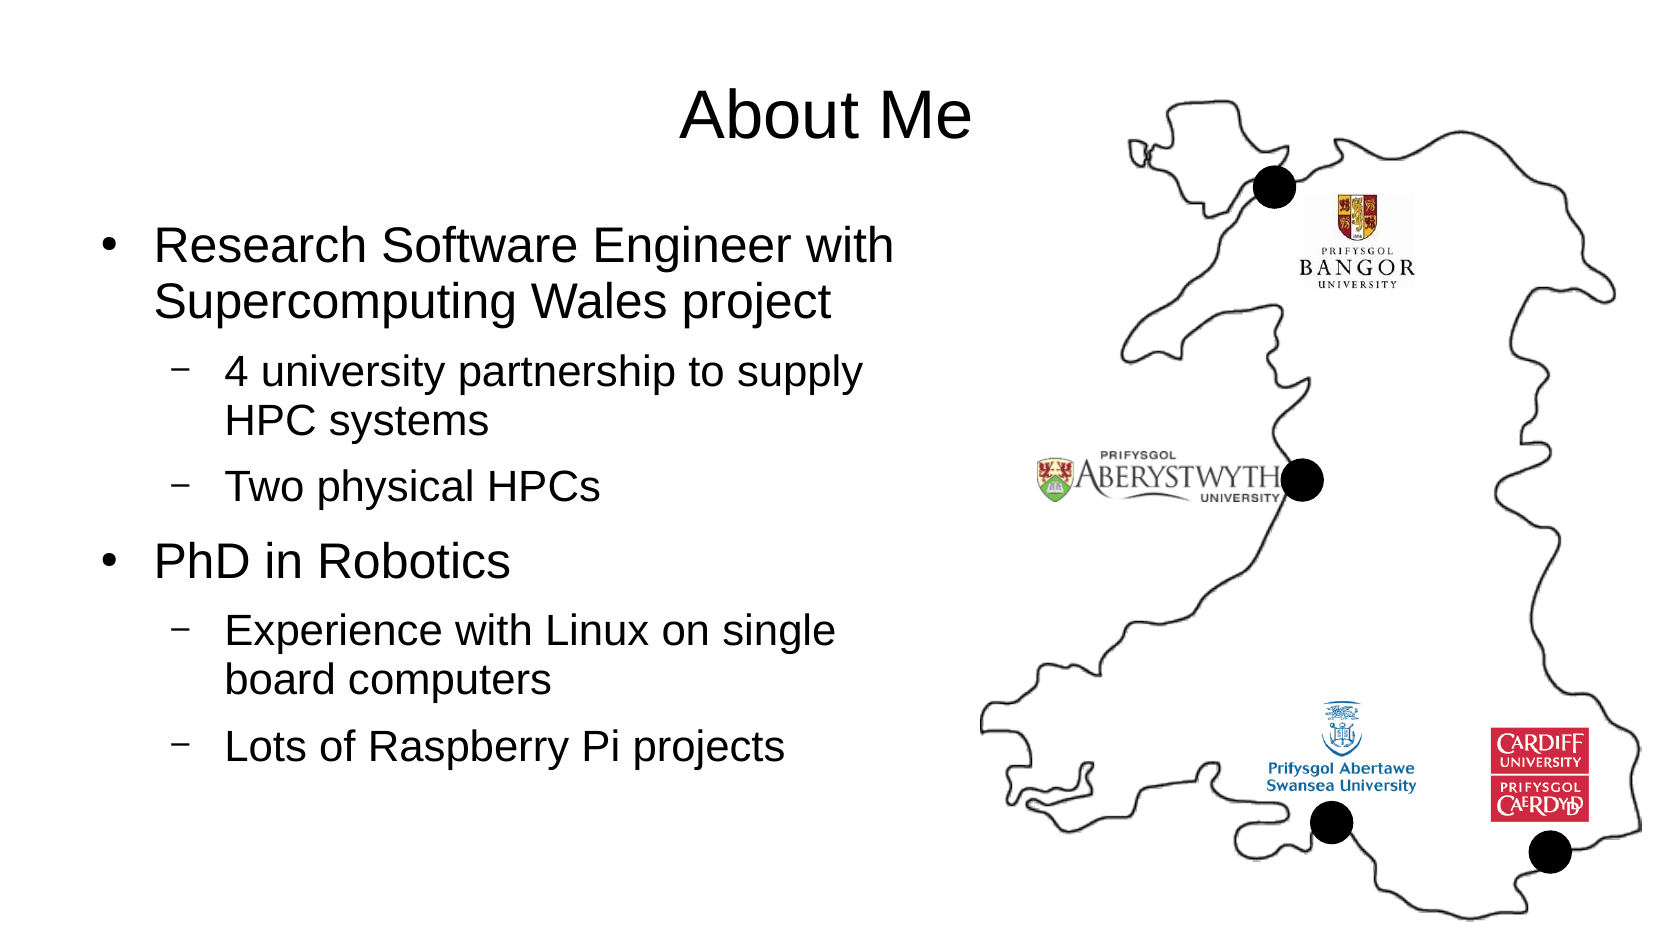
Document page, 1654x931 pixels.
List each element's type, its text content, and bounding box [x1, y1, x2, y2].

text_box [1529, 831, 1571, 873]
text_box [1311, 801, 1353, 844]
title About Me [82, 37, 1571, 193]
text_box [1281, 459, 1323, 501]
picture [980, 99, 1642, 922]
text_box [1253, 166, 1296, 208]
list Research Software Engineer with Supercomputing Wales project 4 university partnership to supply HPC systems Two physical HPCs PhD in Robotics Experience with Linux on single board computers Lots of Raspberry Pi projects [82, 217, 945, 910]
